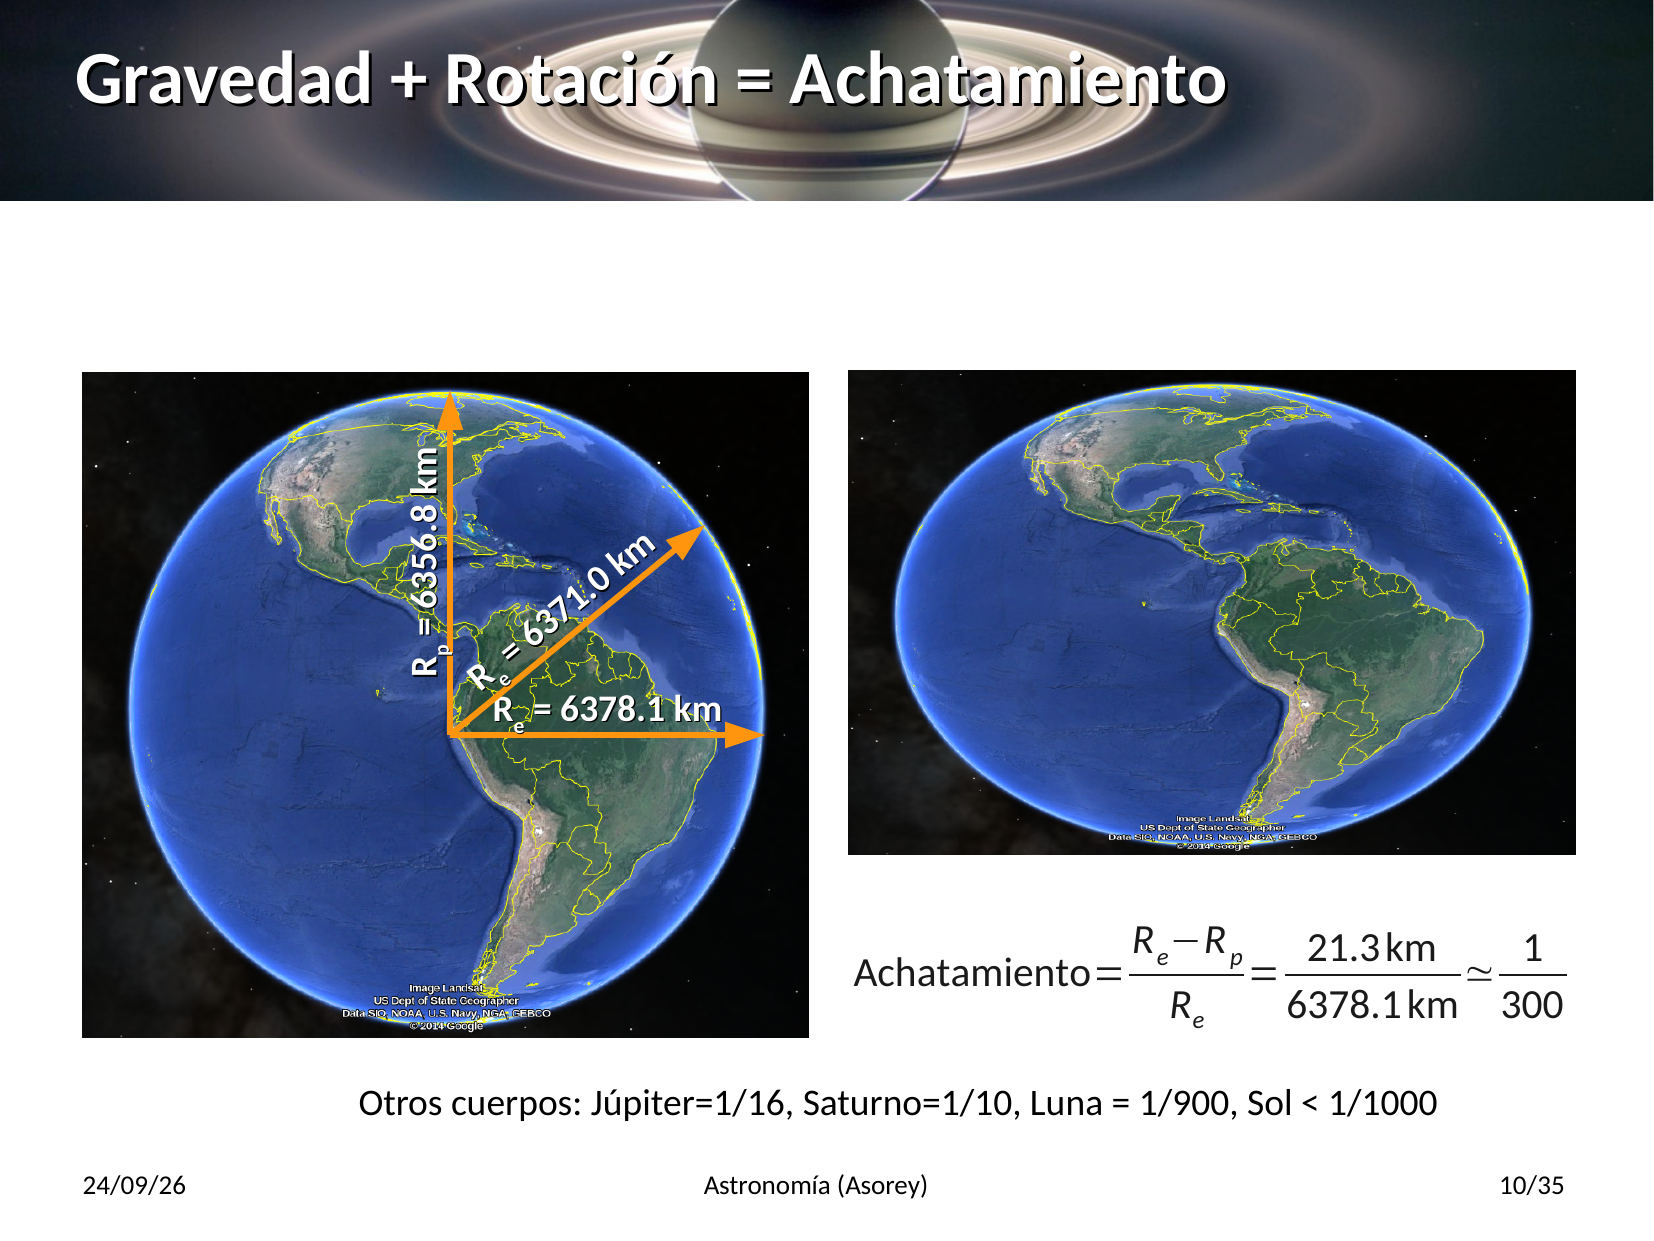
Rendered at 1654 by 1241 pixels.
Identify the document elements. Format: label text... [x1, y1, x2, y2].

chart [845, 915, 1576, 1036]
picture [848, 370, 1576, 856]
text_box Otros cuerpos: Júpiter=1/16, Saturno=1/10, Luna = 1/900, Sol < 1/1000 [343, 1080, 1456, 1141]
picture [82, 372, 809, 1038]
picture [0, 0, 1654, 201]
title Gravedad + Rotación = Achatamiento [75, 19, 1564, 151]
